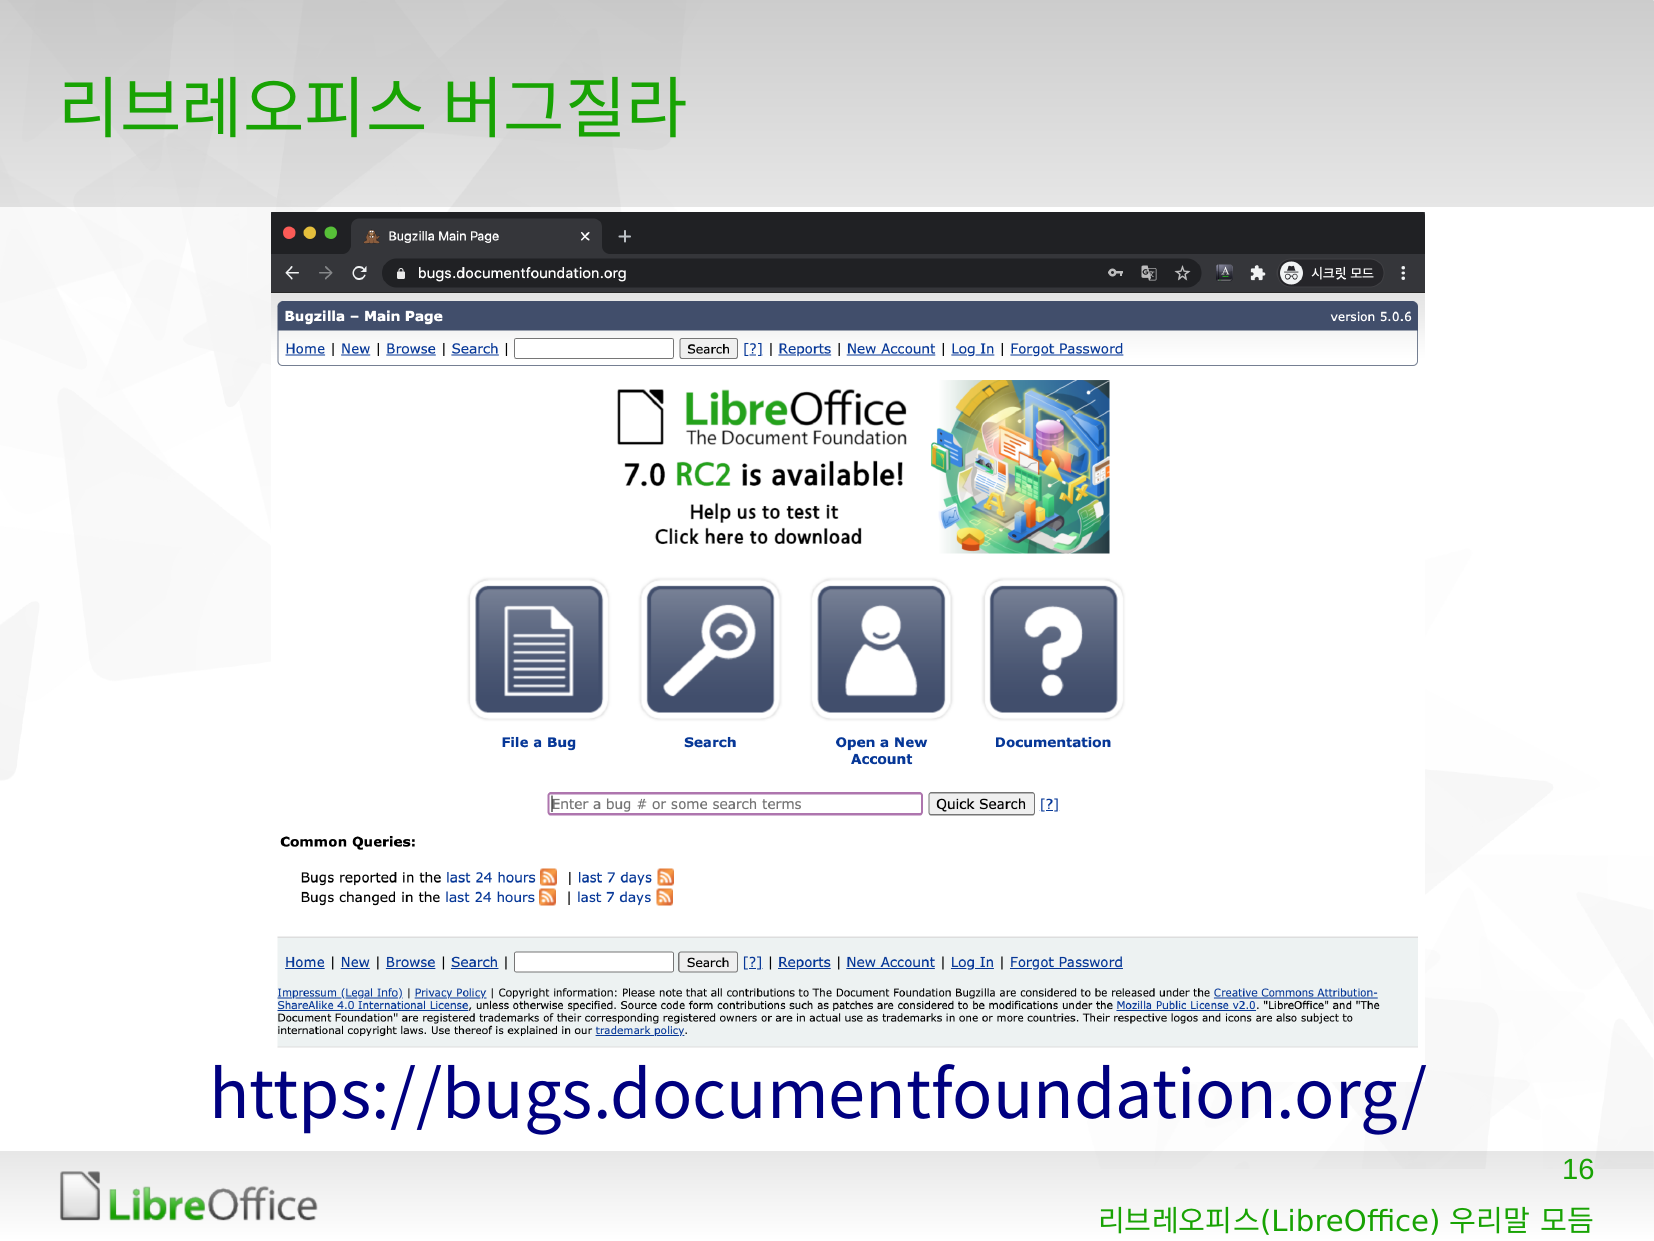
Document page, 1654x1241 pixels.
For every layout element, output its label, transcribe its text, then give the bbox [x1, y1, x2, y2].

title 리브레오피스 버그질라 [59, 29, 1595, 178]
text_box https://bugs.documentfoundation.org/ [194, 1033, 1495, 1148]
picture [41, 1152, 337, 1240]
picture [0, 0, 1654, 1169]
